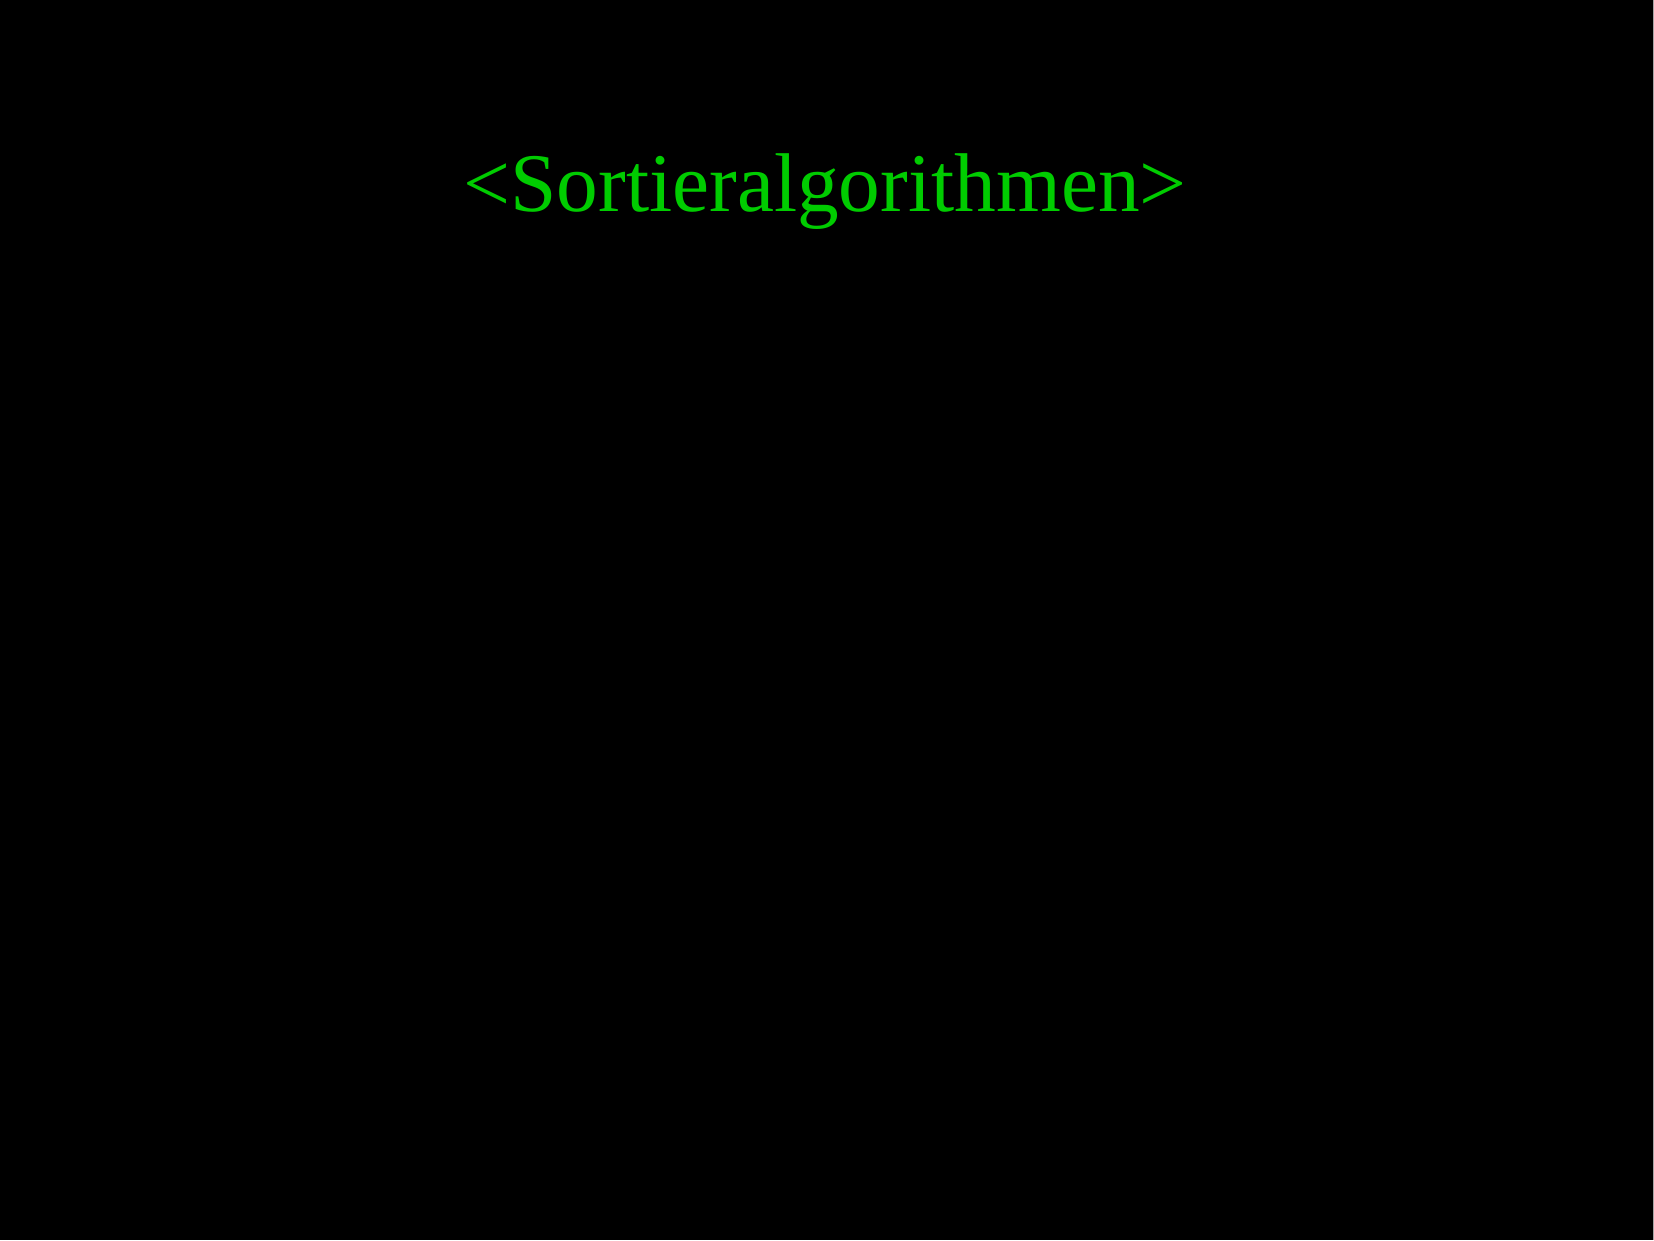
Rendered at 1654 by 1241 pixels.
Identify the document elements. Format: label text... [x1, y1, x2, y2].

text_box <Sortieralgorithmen> [448, 129, 1217, 329]
